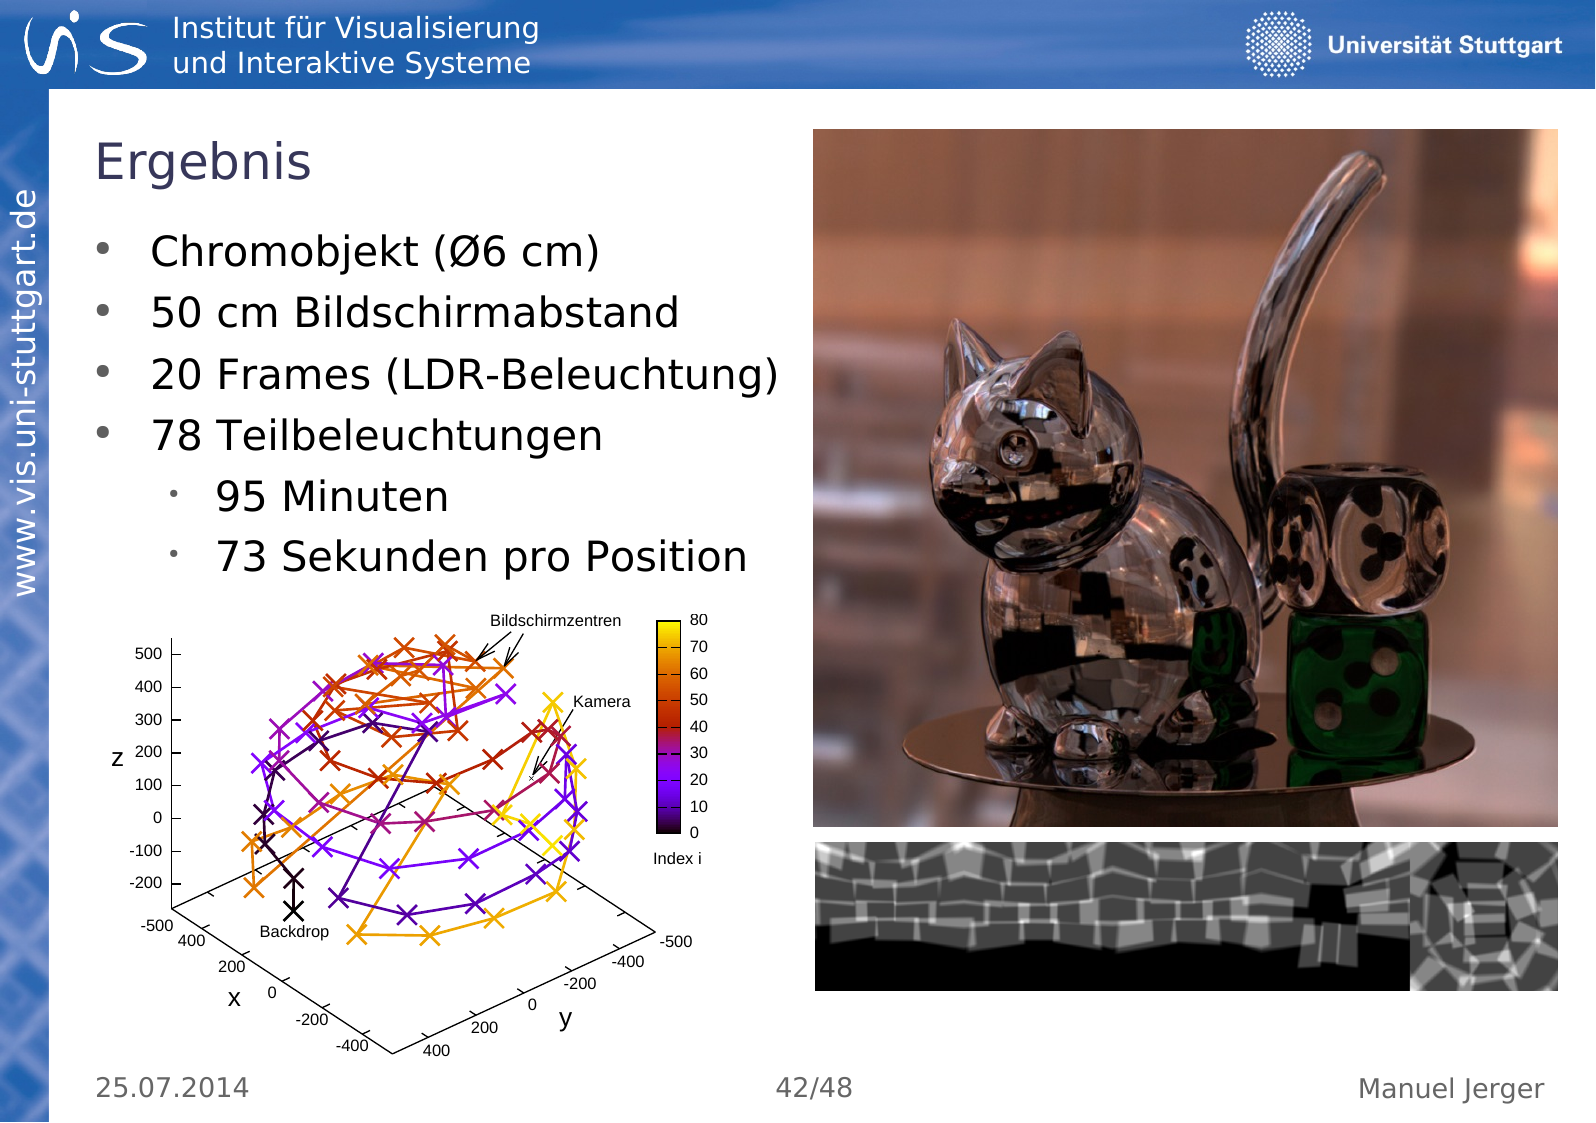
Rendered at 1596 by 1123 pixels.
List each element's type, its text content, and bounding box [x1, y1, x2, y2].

title Ergebnis [94, 117, 1534, 201]
list Chromobjekt (Ø6 cm) 50 cm Bildschirmabstand 20 Frames (LDR-Beleuchtung) 78 Teilbeleuchtungen 95 Minuten 73 Sekunden pro Position [94, 224, 1548, 1052]
picture [24, 0, 1596, 89]
picture [0, 0, 49, 1122]
picture [813, 129, 1558, 827]
picture [815, 842, 1558, 991]
picture [111, 614, 708, 1057]
